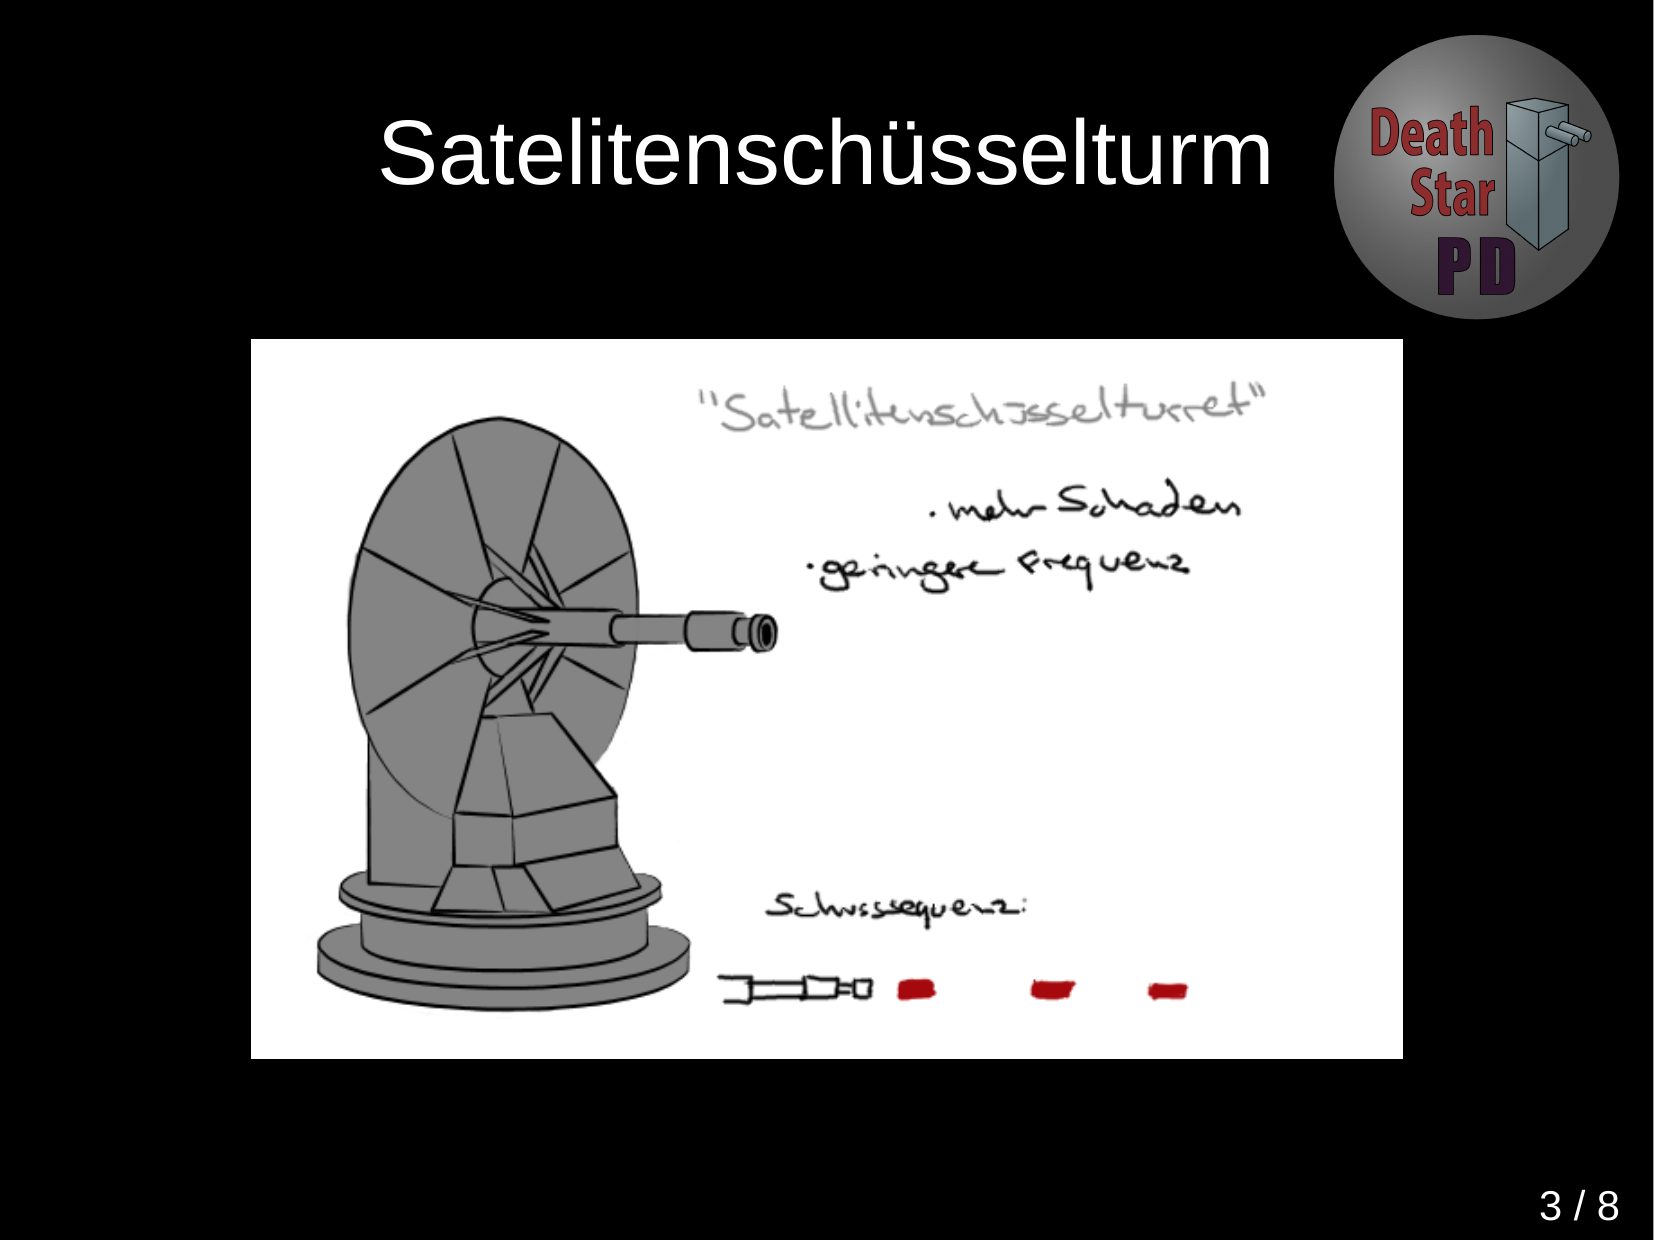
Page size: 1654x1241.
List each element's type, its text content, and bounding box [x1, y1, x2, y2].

picture [1328, 29, 1625, 325]
text_box <number> / 8 [1505, 1175, 1654, 1241]
picture [251, 339, 1403, 1059]
title Satelitenschüsselturm [82, 49, 1571, 257]
